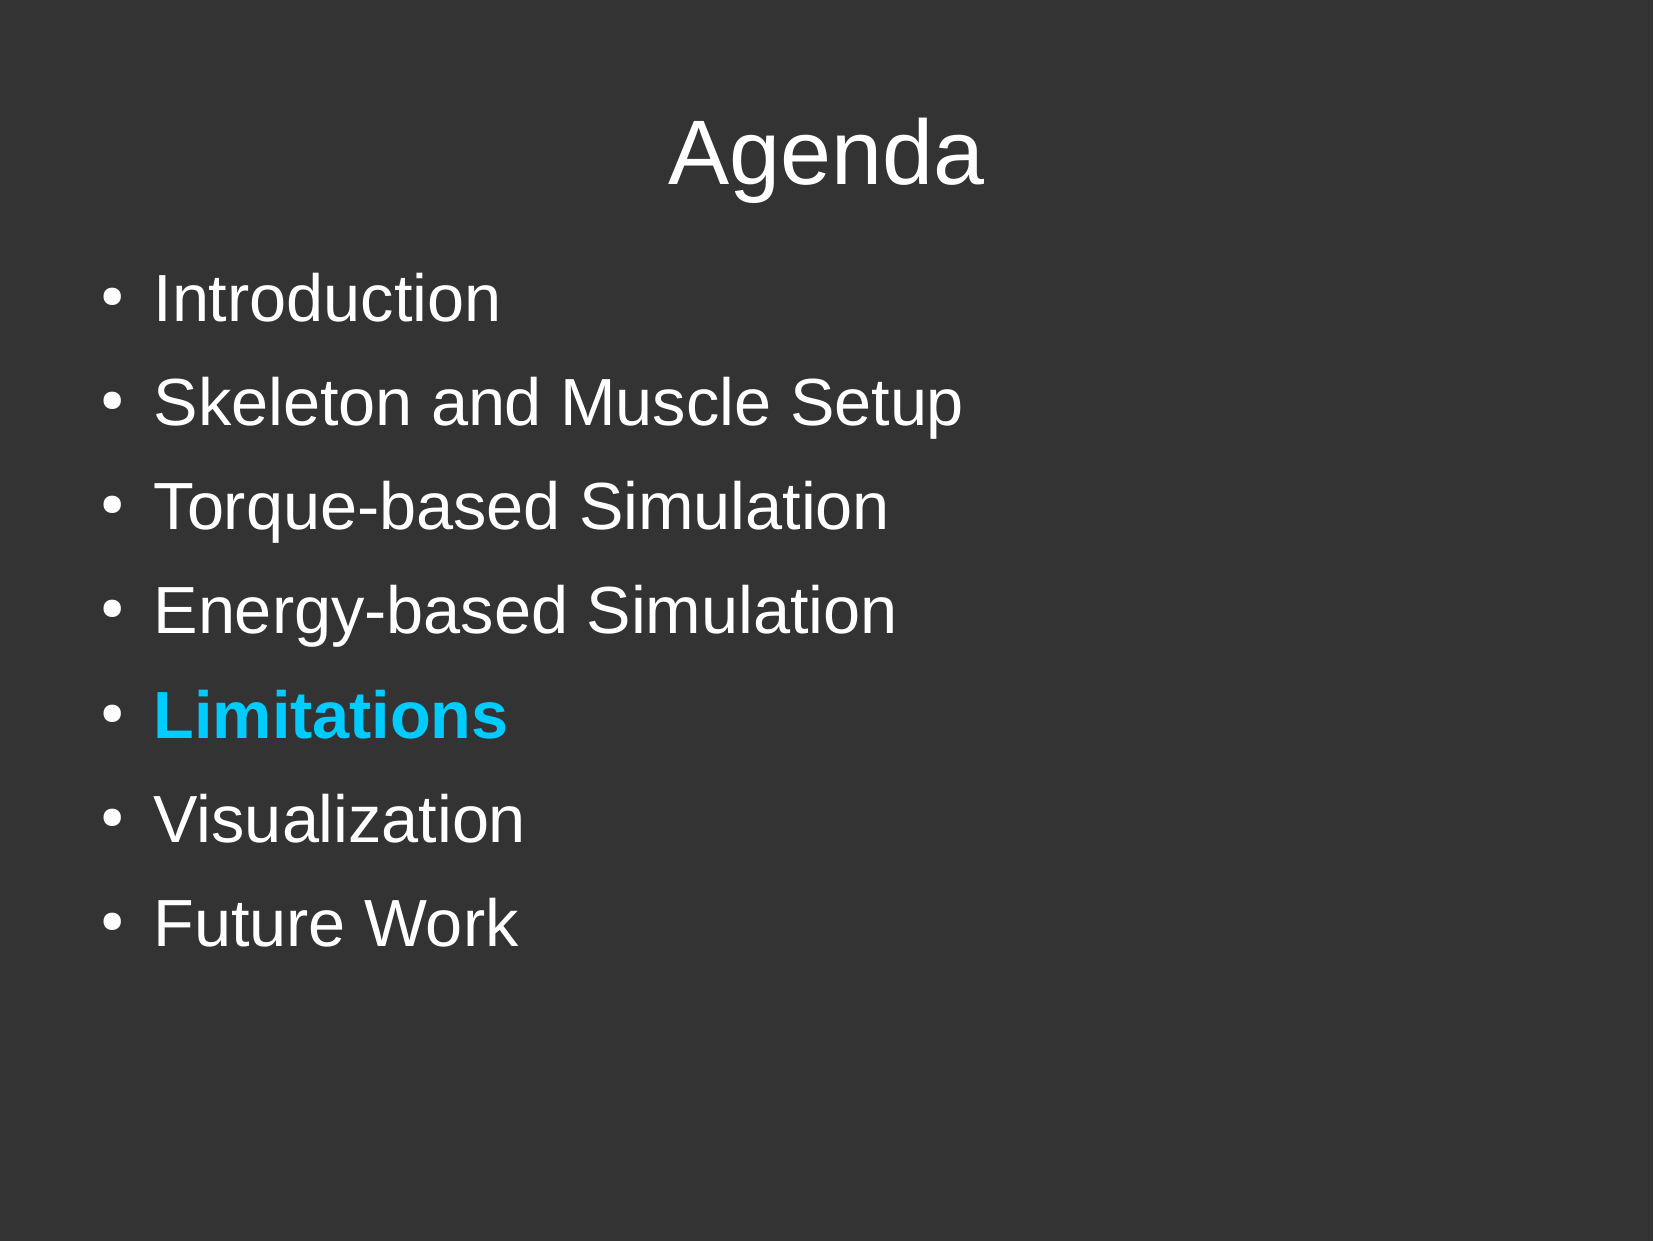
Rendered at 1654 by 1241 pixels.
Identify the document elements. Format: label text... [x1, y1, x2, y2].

list Introduction Skeleton and Muscle Setup Torque-based Simulation Energy-based Simulation Limitations Visualization Future Work [82, 260, 1571, 1080]
title Agenda [82, 49, 1571, 257]
